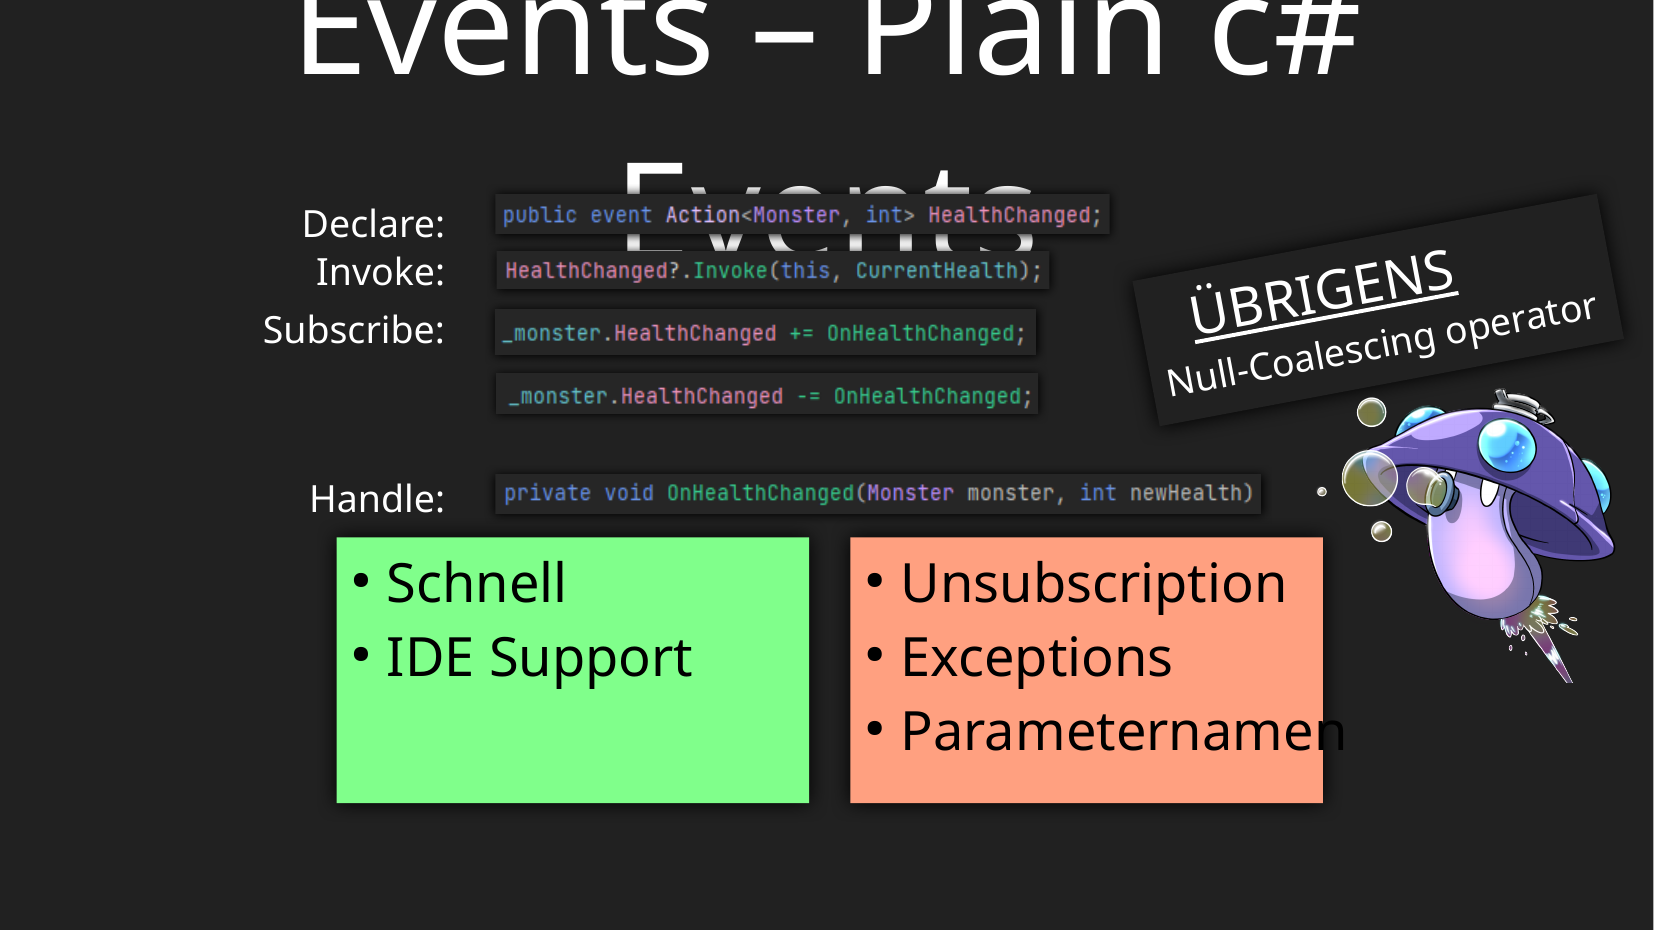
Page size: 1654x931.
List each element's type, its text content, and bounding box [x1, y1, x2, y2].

picture [494, 309, 1036, 355]
picture [496, 251, 1050, 289]
text_box Unsubscription Exceptions Parameternamen [850, 537, 1323, 804]
text_box ÜBRIGENS Null-Coalescing operator [1132, 193, 1619, 427]
text_box Handle: [135, 464, 460, 524]
title Events – Plain c# Events [82, 35, 1571, 194]
text_box Schnell IDE Support [336, 537, 810, 804]
picture [495, 307, 1654, 683]
picture [496, 373, 1039, 414]
picture [495, 194, 1110, 234]
text_box Subscribe: [135, 296, 460, 356]
text_box Invoke: [135, 237, 460, 296]
text_box Declare: [135, 190, 460, 237]
